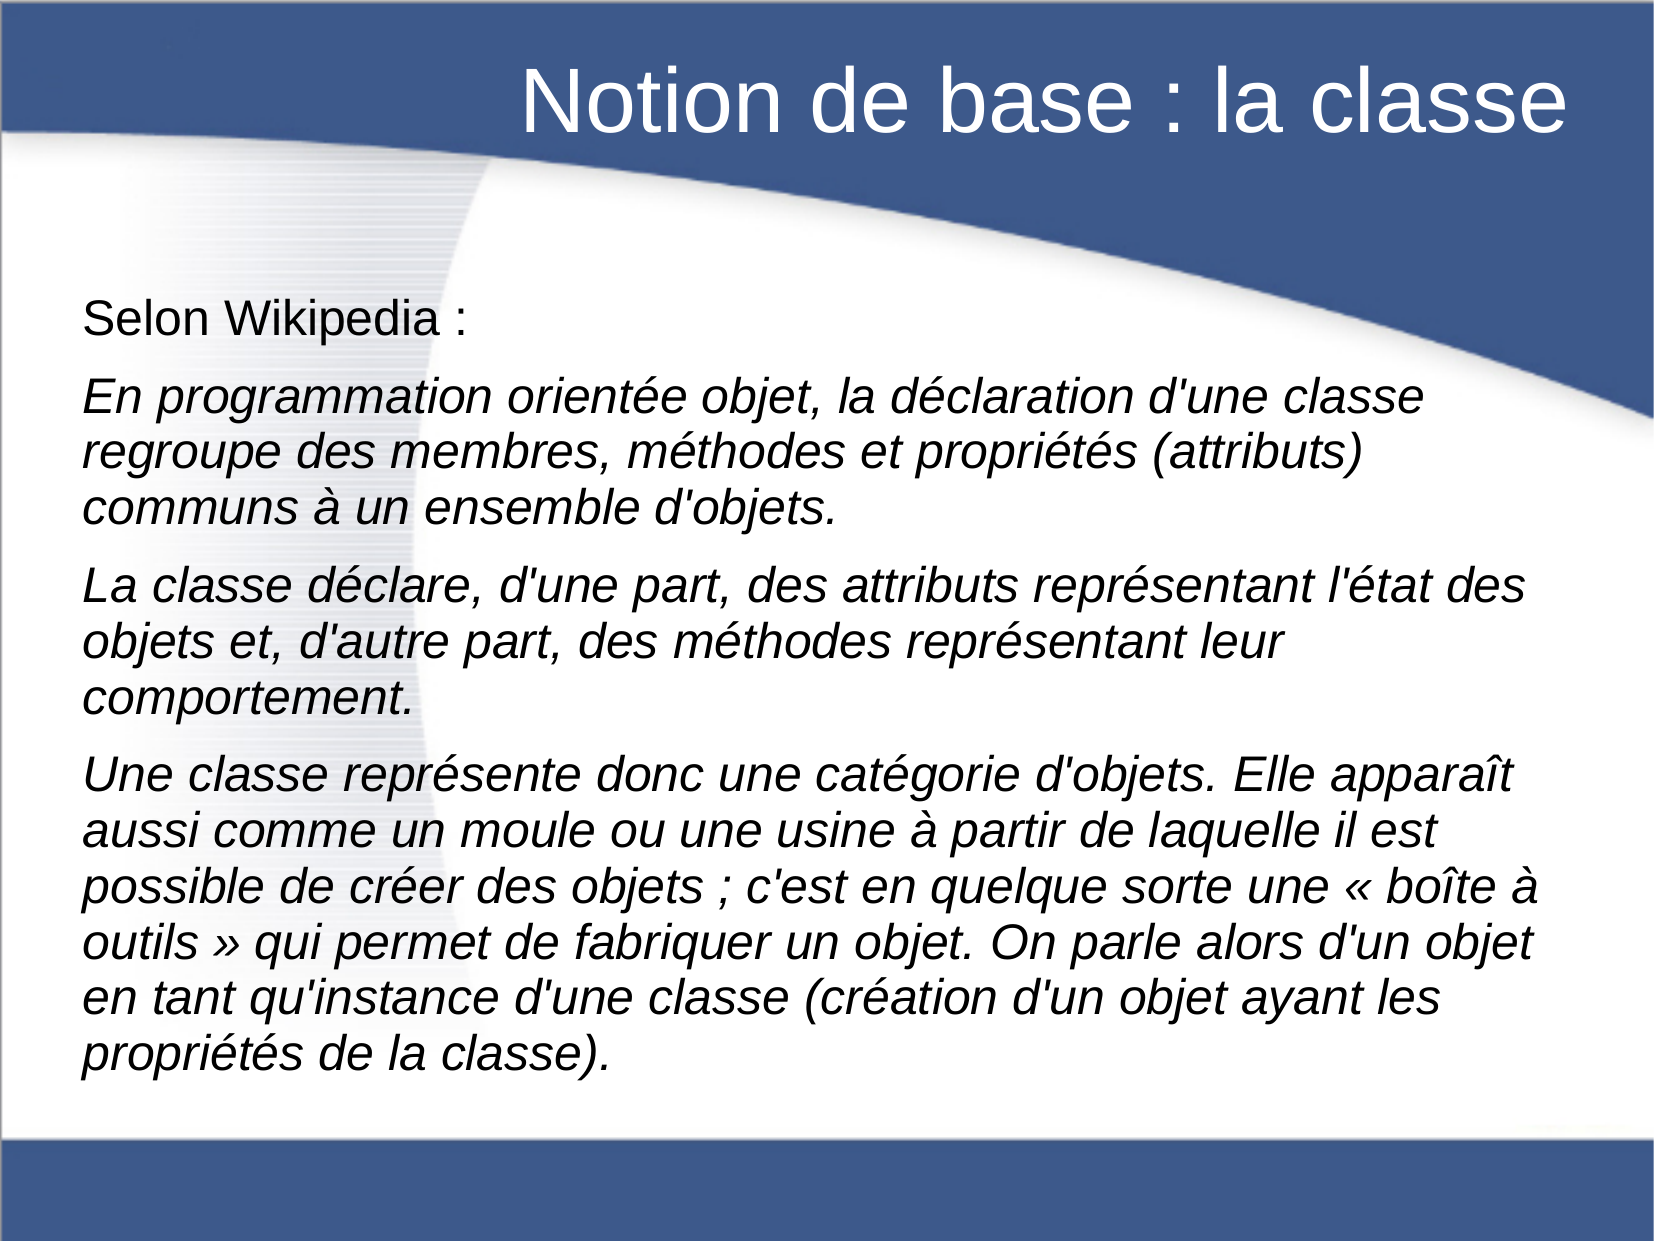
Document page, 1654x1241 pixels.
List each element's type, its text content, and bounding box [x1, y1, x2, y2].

title Notion de base : la classe [82, 49, 1571, 257]
picture [0, 0, 1654, 1241]
list Selon Wikipedia : En programmation orientée objet, la déclaration d'une classe regroupe des membres, méthodes et propriétés (attributs) communs à un ensemble d'objets. La classe déclare, d'une part, des attributs représentant l'état des objets et, d'autre part, des méthodes représentant leur comportement. Une classe représente donc une catégorie d'objets. Elle apparaît aussi comme un moule ou une usine à partir de laquelle il est possible de créer des objets ; c'est en quelque sorte une « boîte à outils » qui permet de fabriquer un objet. On parle alors d'un objet en tant qu'instance d'une classe (création d'un objet ayant les propriétés de la classe). [82, 290, 1571, 1087]
